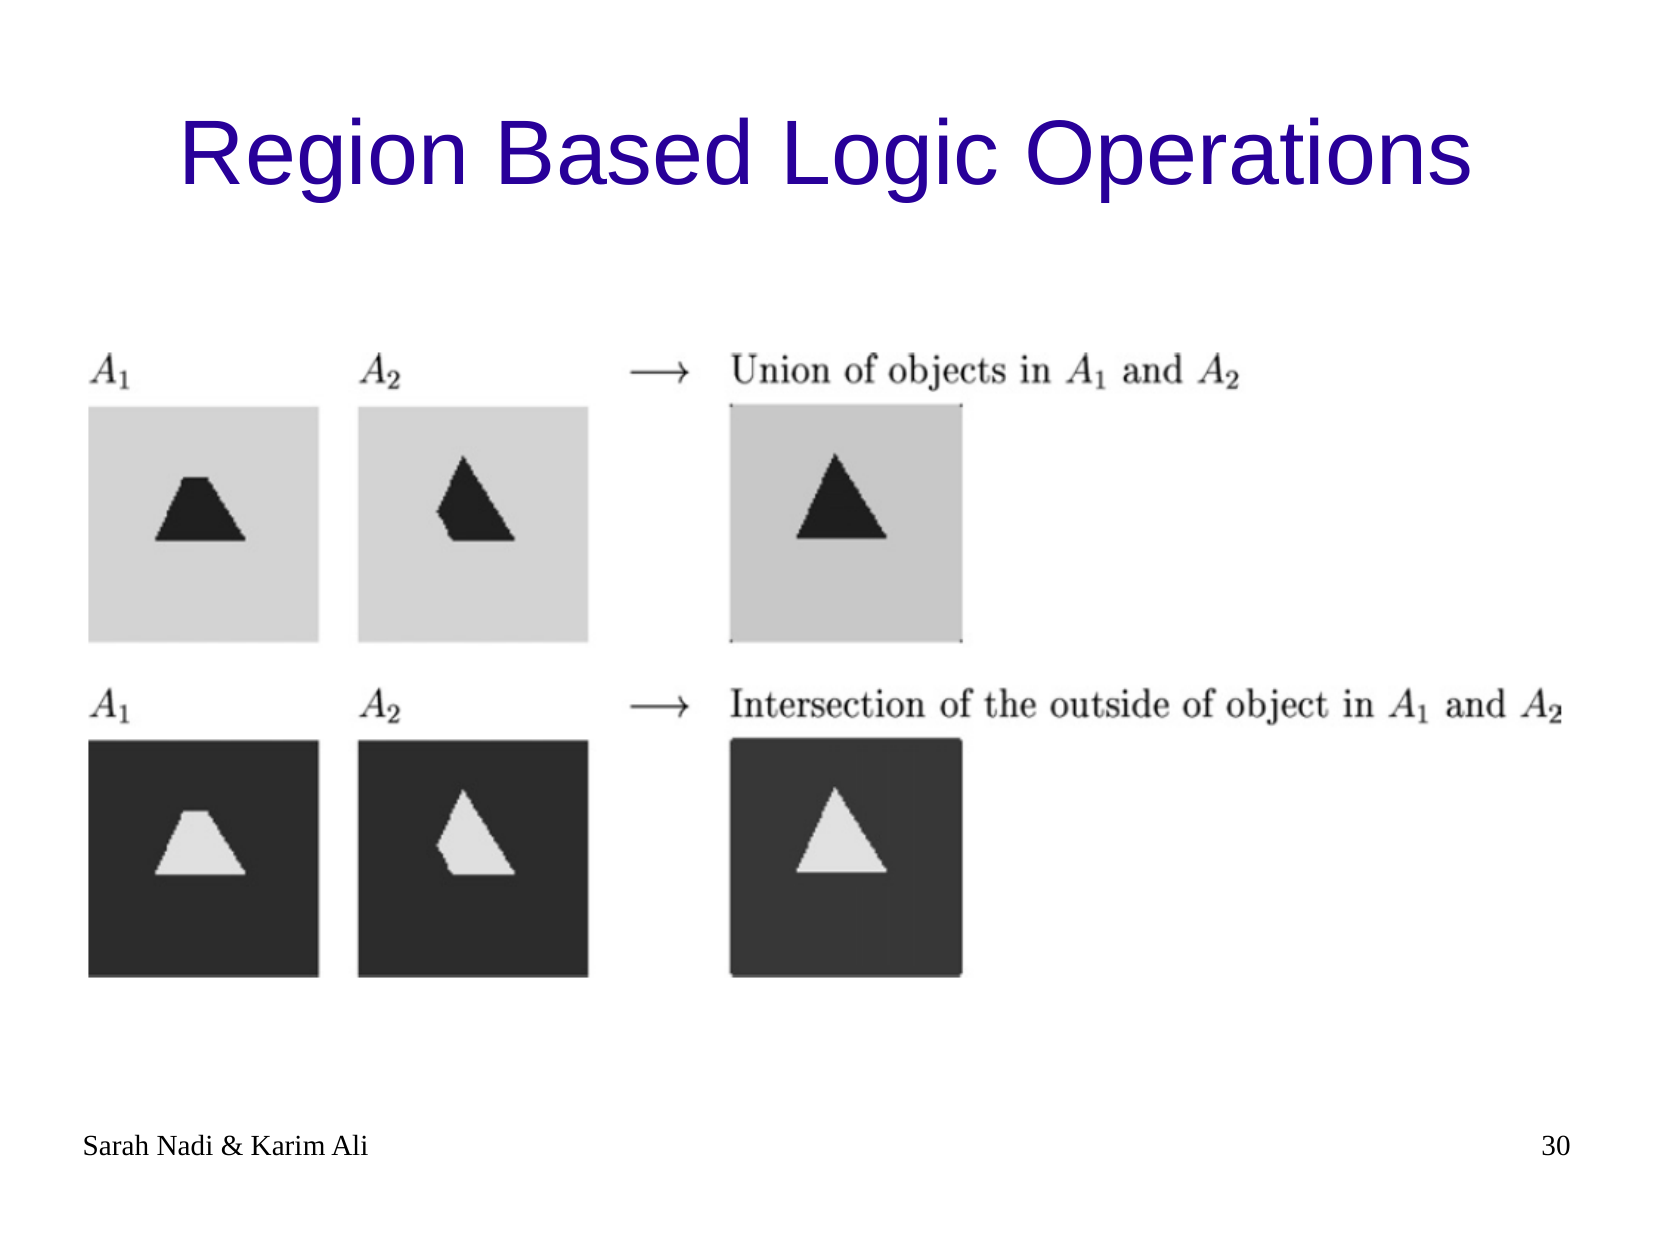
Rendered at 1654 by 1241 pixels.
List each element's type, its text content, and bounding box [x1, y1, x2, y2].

title Region Based Logic Operations [82, 56, 1571, 250]
picture [65, 339, 1588, 993]
